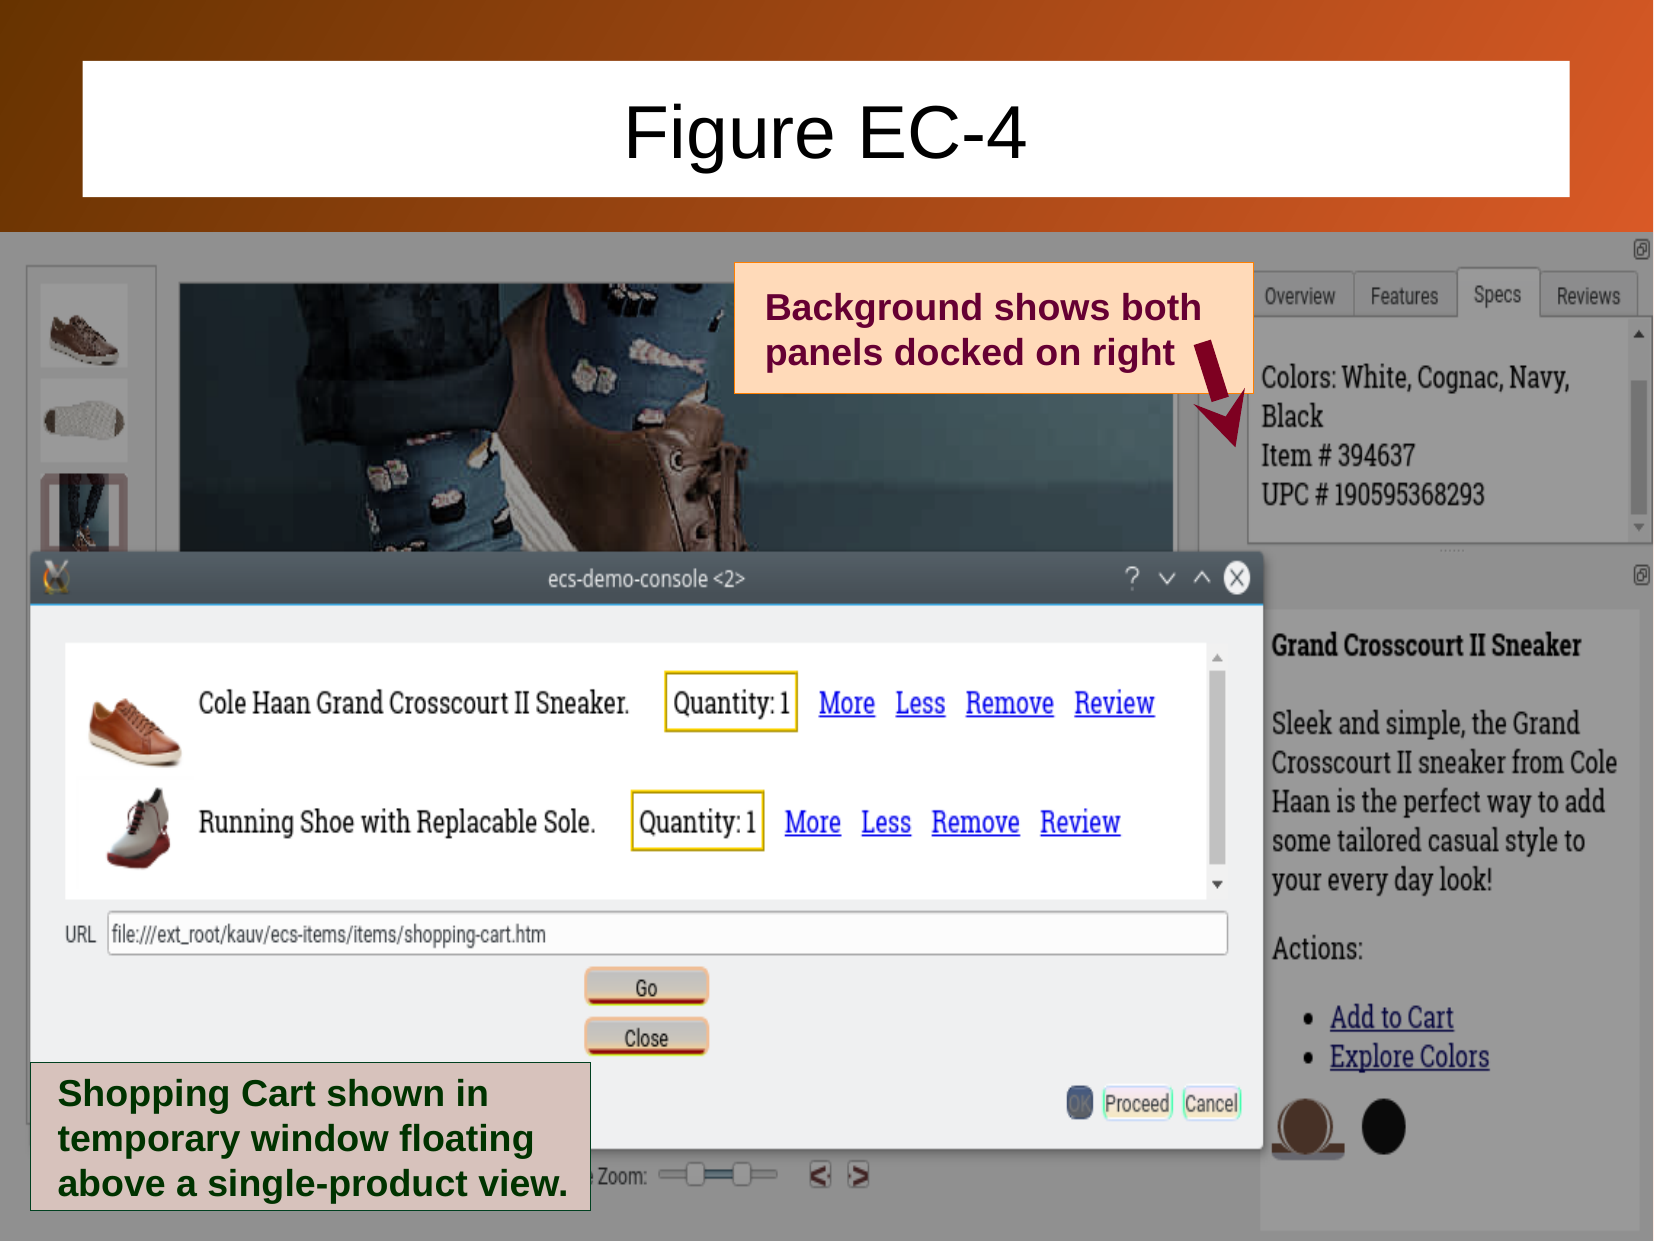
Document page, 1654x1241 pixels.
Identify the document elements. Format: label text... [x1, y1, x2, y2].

text_box Figure EC-4 [82, 60, 1570, 198]
picture [0, 232, 1653, 1241]
text_box Shopping Cart shown in temporary window floating above a single-product view. [30, 1062, 591, 1211]
text_box Background shows both panels docked on right [734, 262, 1254, 394]
